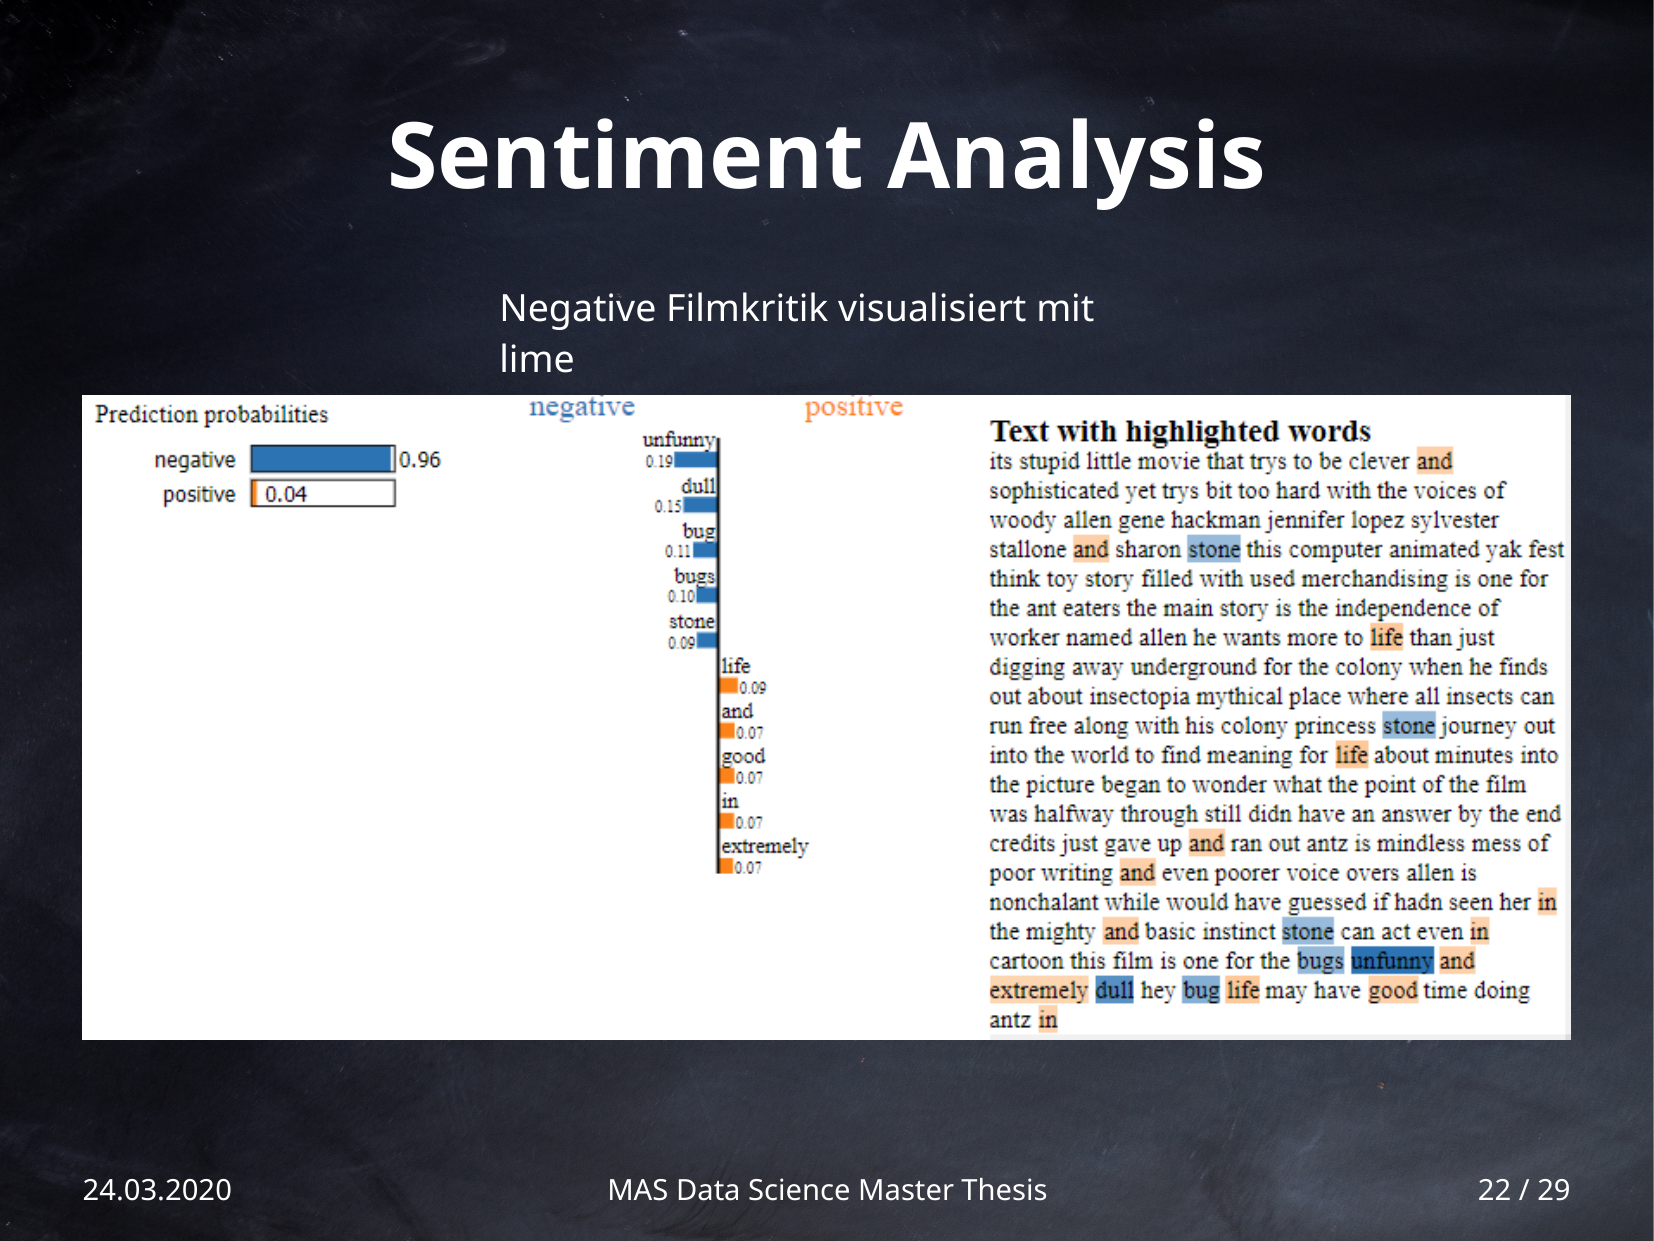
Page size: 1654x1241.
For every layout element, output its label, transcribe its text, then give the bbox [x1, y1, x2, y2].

text_box Negative Filmkritik visualisiert mit lime [484, 273, 1117, 345]
title Sentiment Analysis [82, 49, 1571, 257]
picture [0, 0, 1654, 1241]
